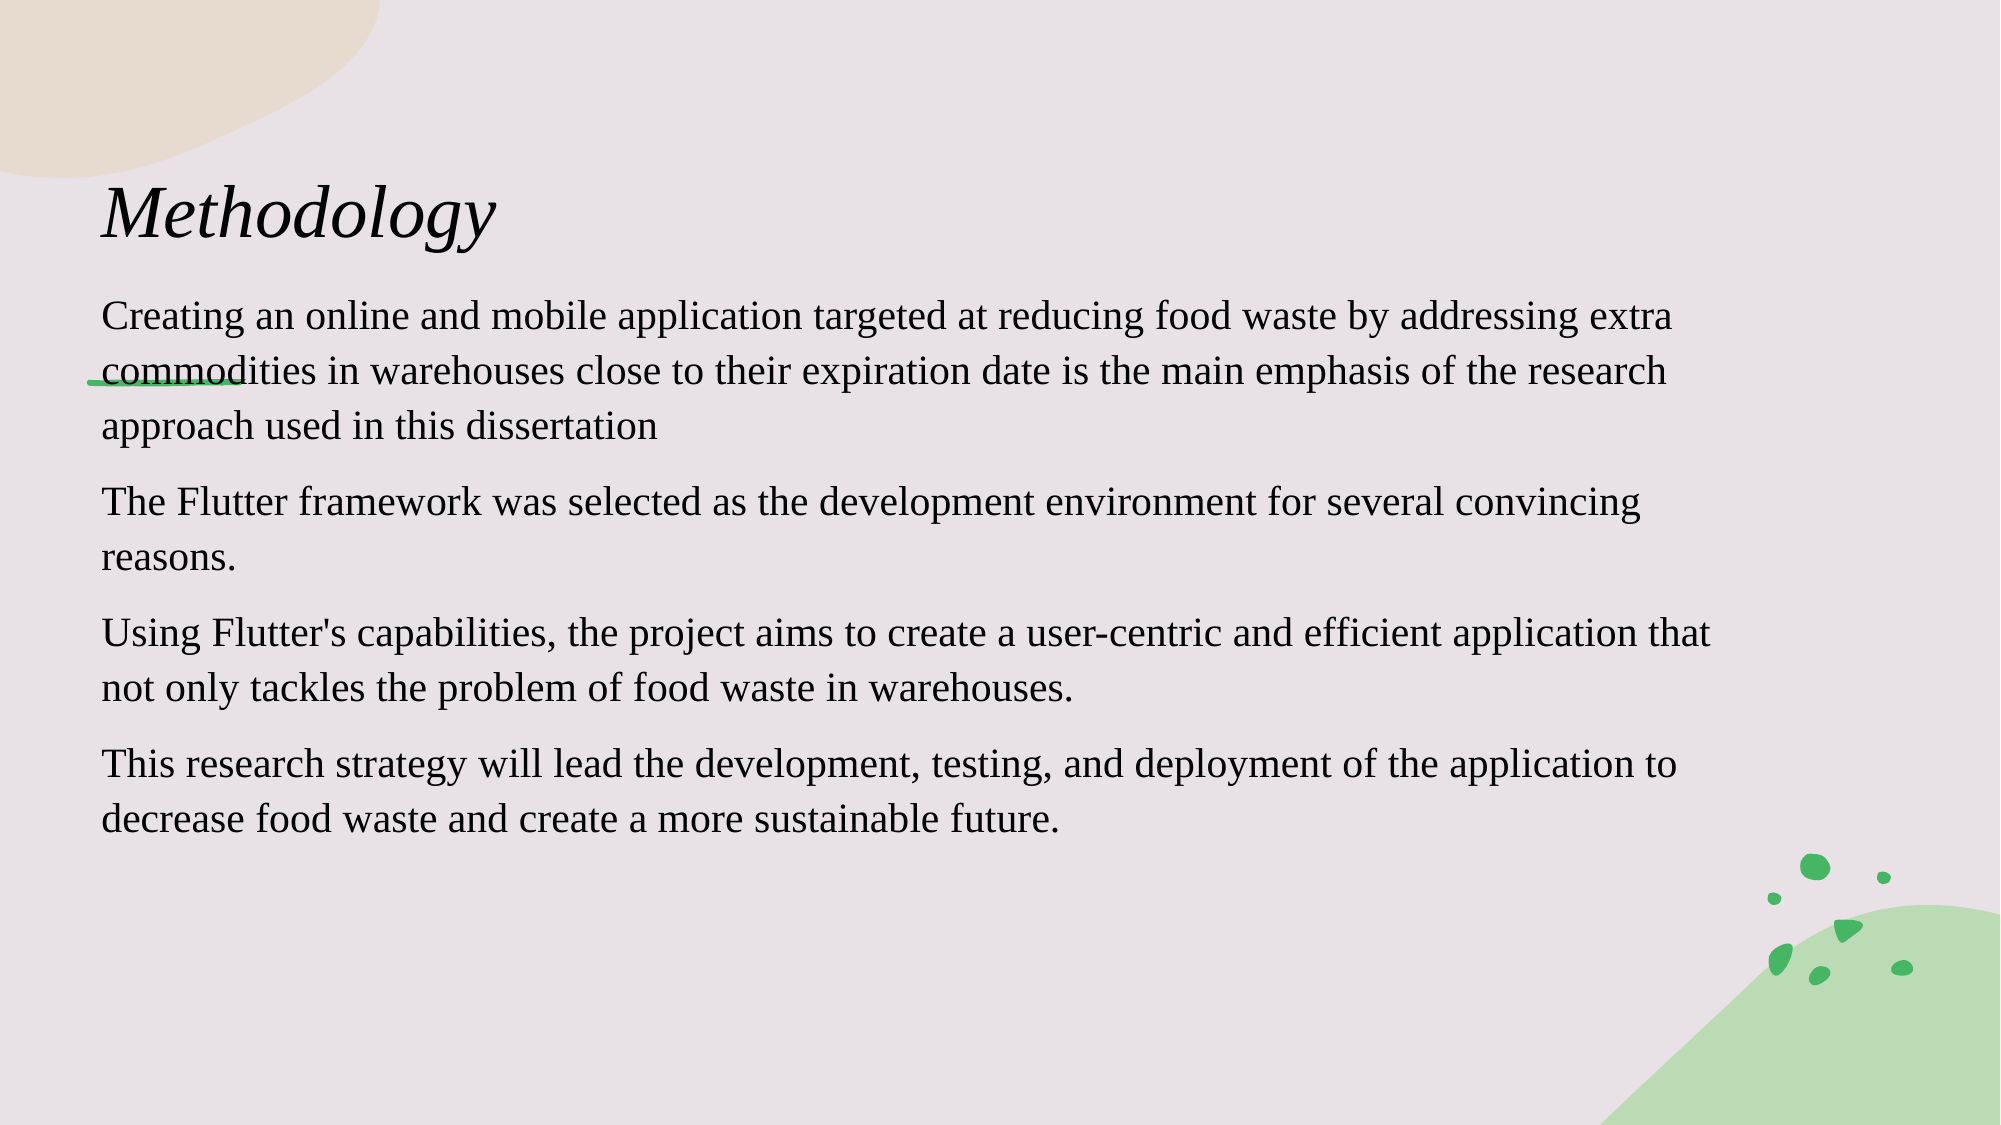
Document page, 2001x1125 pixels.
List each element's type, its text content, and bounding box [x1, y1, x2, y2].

list Creating an online and mobile application targeted at reducing food waste by addressing extra commodities in warehouses close to their expiration date is the main emphasis of the research approach used in this dissertation The Flutter framework was selected as the development environment for several convincing reasons. Using Flutter's capabilities, the project aims to create a user-centric and efficient application that not only tackles the problem of food waste in warehouses. This research strategy will lead the development, testing, and deployment of the application to decrease food waste and create a more sustainable future. [86, 275, 1740, 996]
title Methodology [86, 129, 1740, 260]
